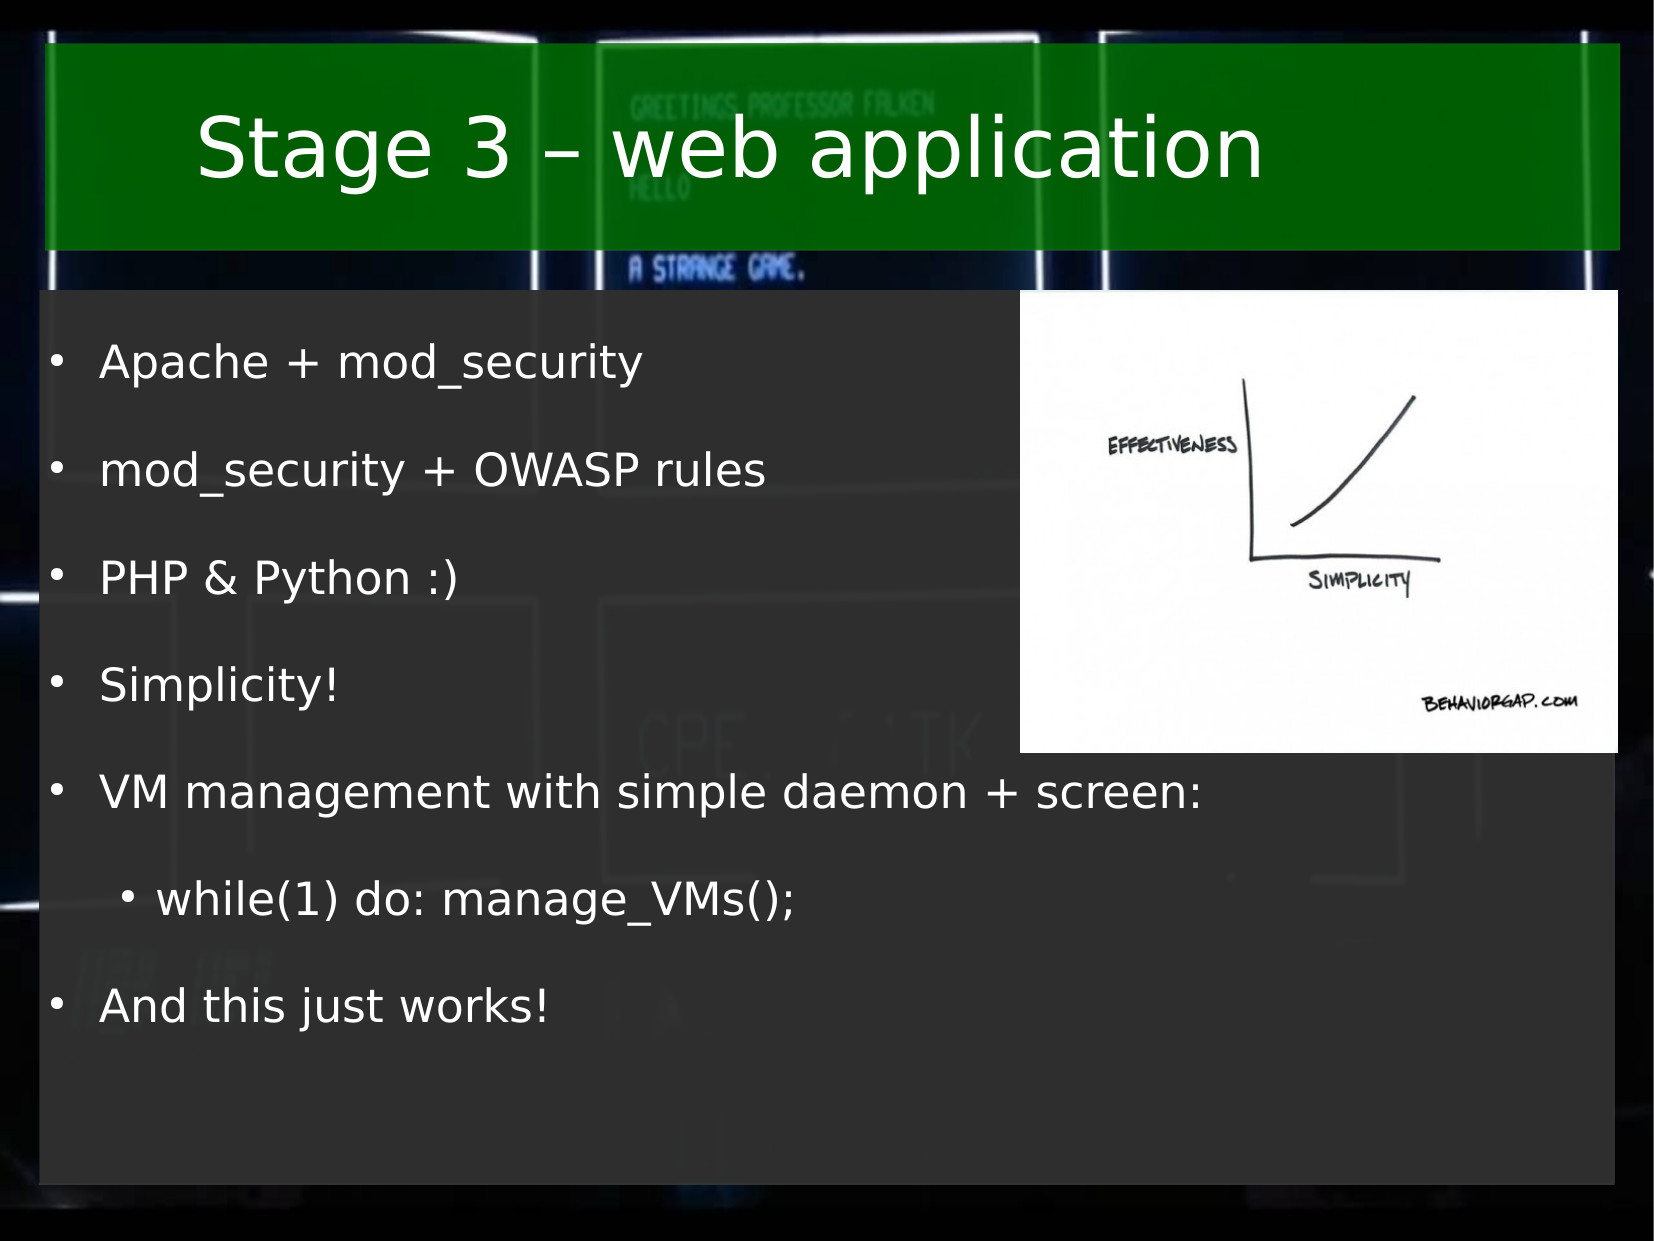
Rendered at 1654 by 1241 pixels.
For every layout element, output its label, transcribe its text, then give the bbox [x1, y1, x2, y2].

title Stage 3 – web application [45, 43, 1621, 251]
picture [0, 0, 1654, 1241]
text_box Apache + mod_security mod_security + OWASP rules PHP & Python :) Simplicity! VM management with simple daemon + screen: while(1) do: manage_VMs(); And this just works! [39, 290, 1615, 1185]
